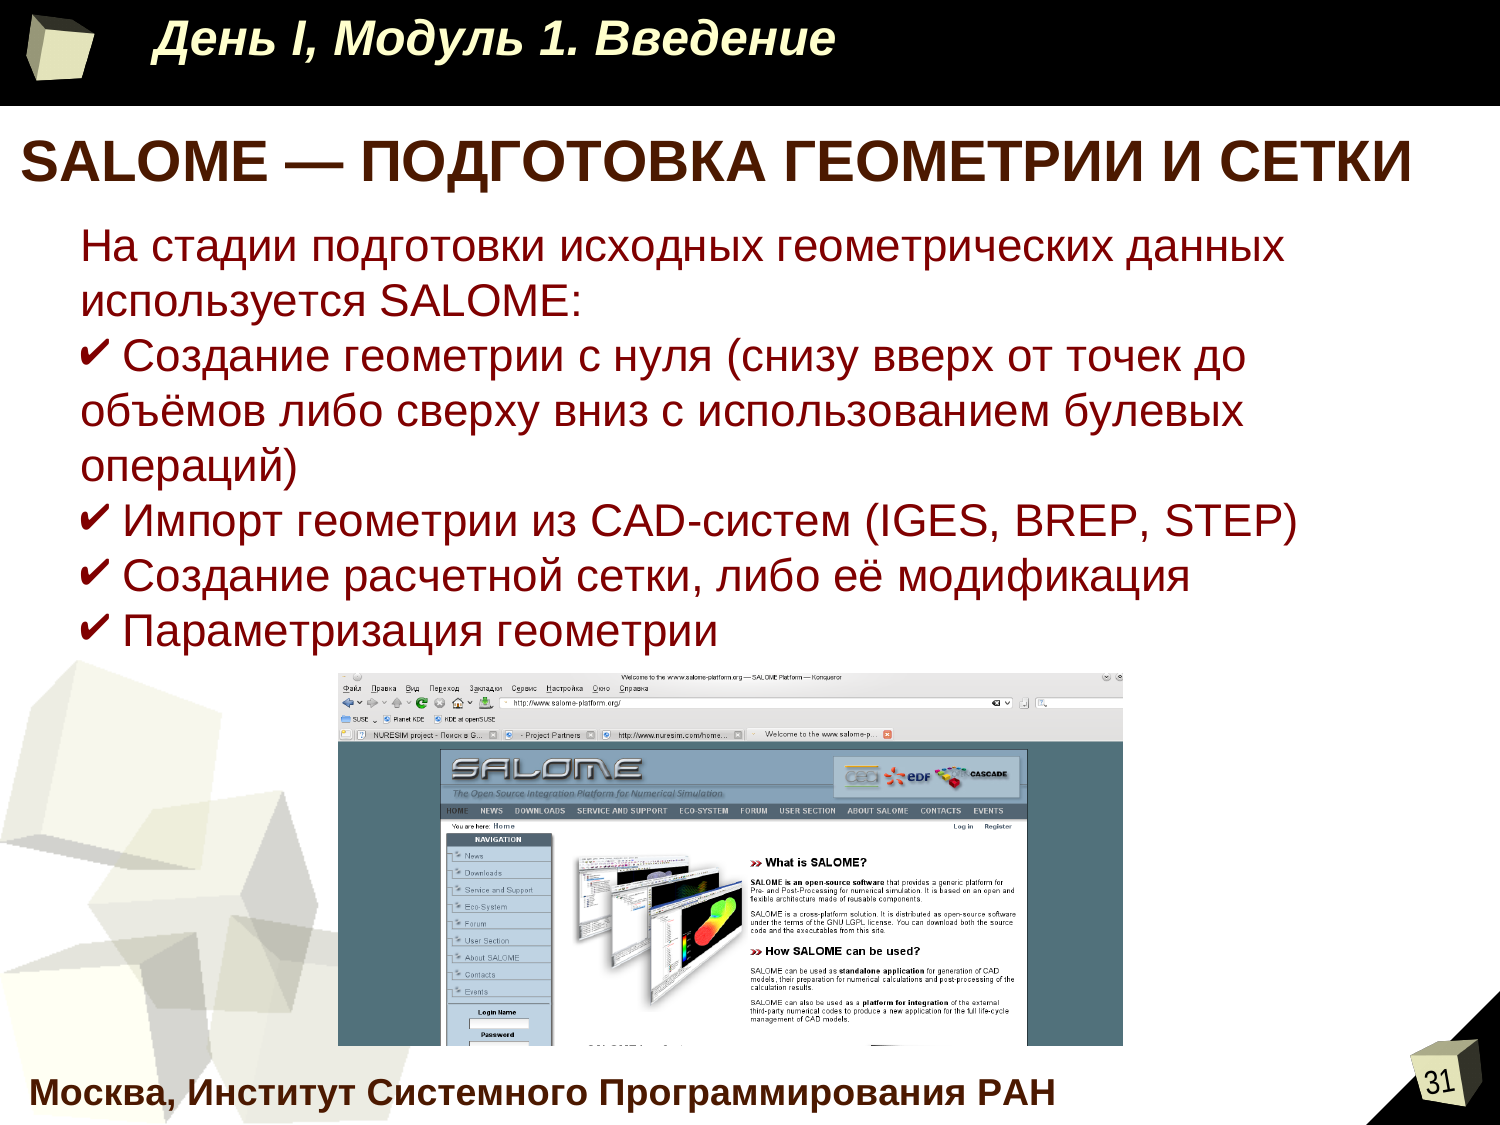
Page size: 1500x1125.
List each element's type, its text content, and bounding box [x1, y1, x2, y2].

picture [423, 1088, 433, 1102]
text_box На стадии подготовки исходных геометрических данных используется SALOME: Создание геометрии с нуля (снизу вверх от точек до объёмов либо сверху вниз с использованием булевых операций) Импорт геометрии из CAD-систем (IGES, BREP, STEP) Создание расчетной сетки, либо её модификация Параметризация геометрии [65, 208, 1447, 664]
text_box SALOME — ПОДГОТОВКА ГЕОМЕТРИИ И СЕТКИ [5, 115, 1500, 201]
picture [0, 659, 1123, 1125]
